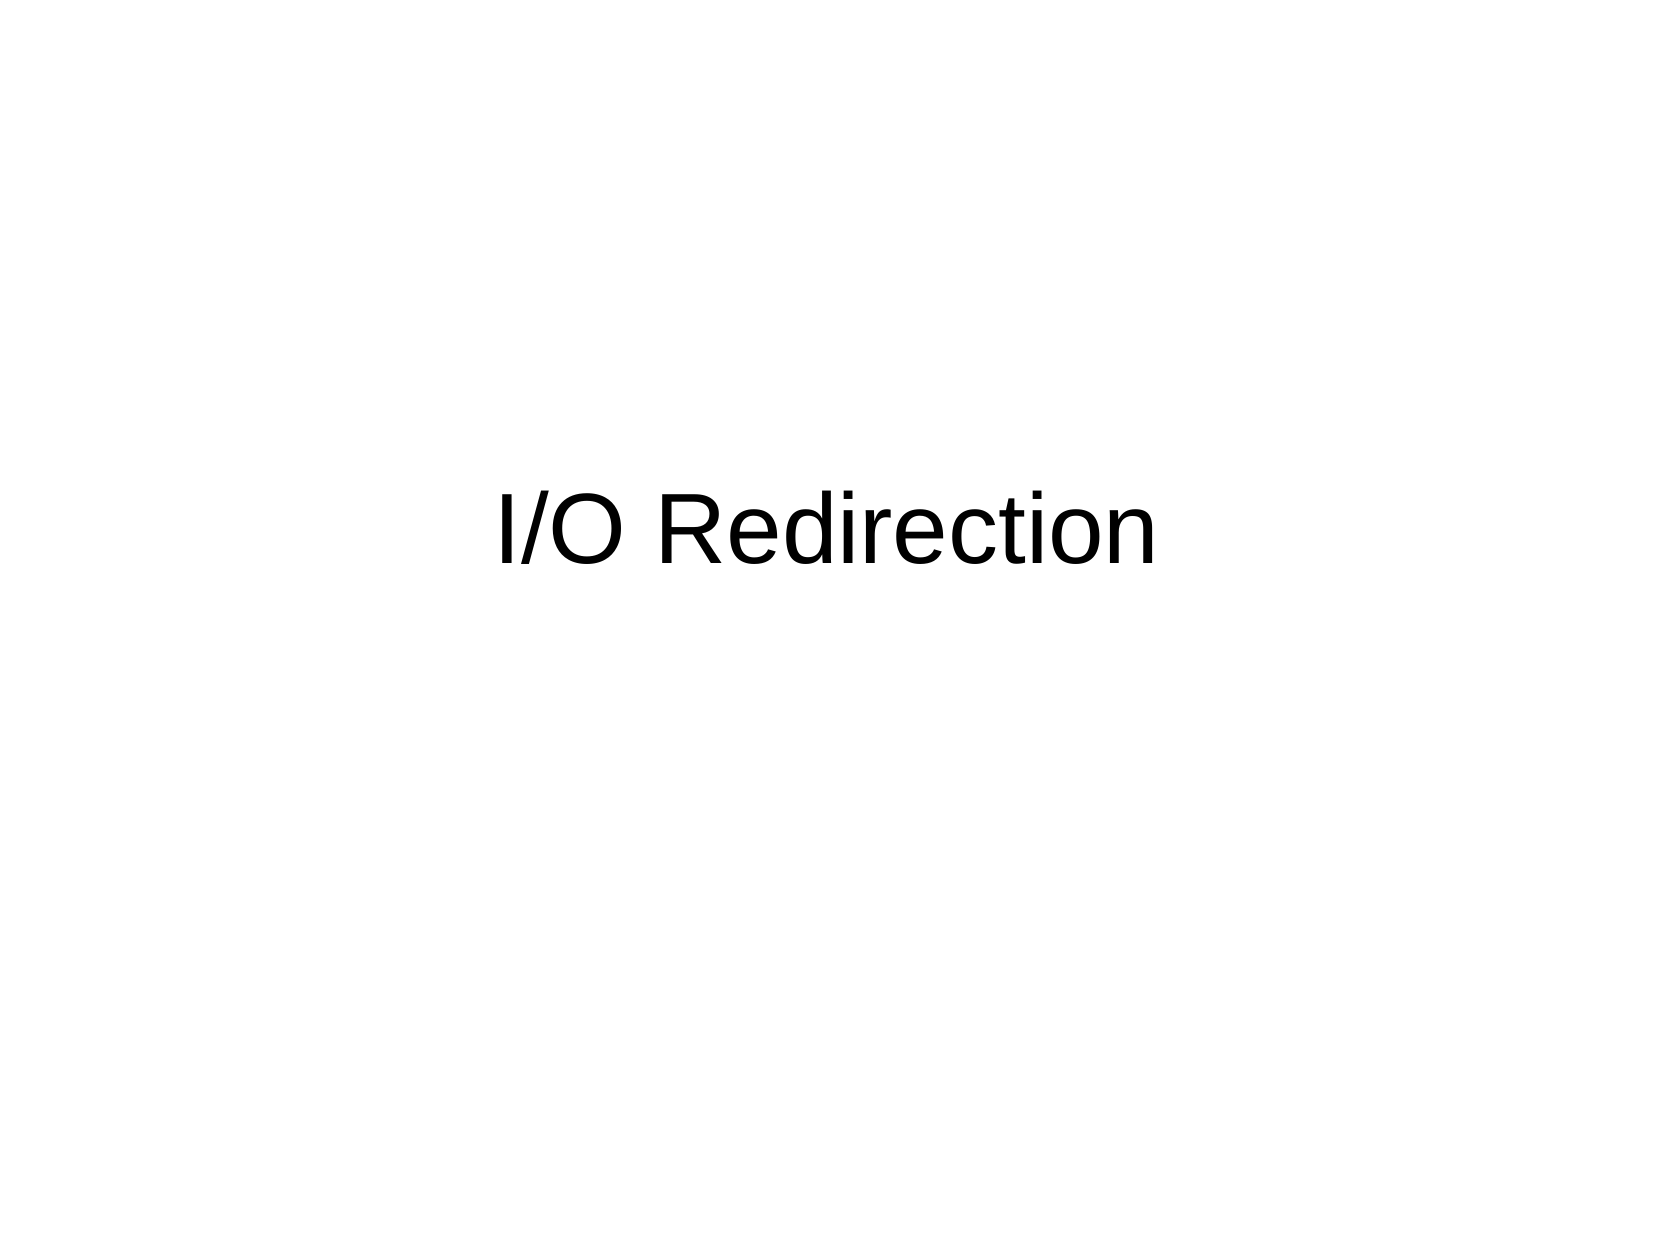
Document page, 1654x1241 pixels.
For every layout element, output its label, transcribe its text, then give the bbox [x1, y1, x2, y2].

subtitle I/O Redirection [82, 49, 1571, 1010]
